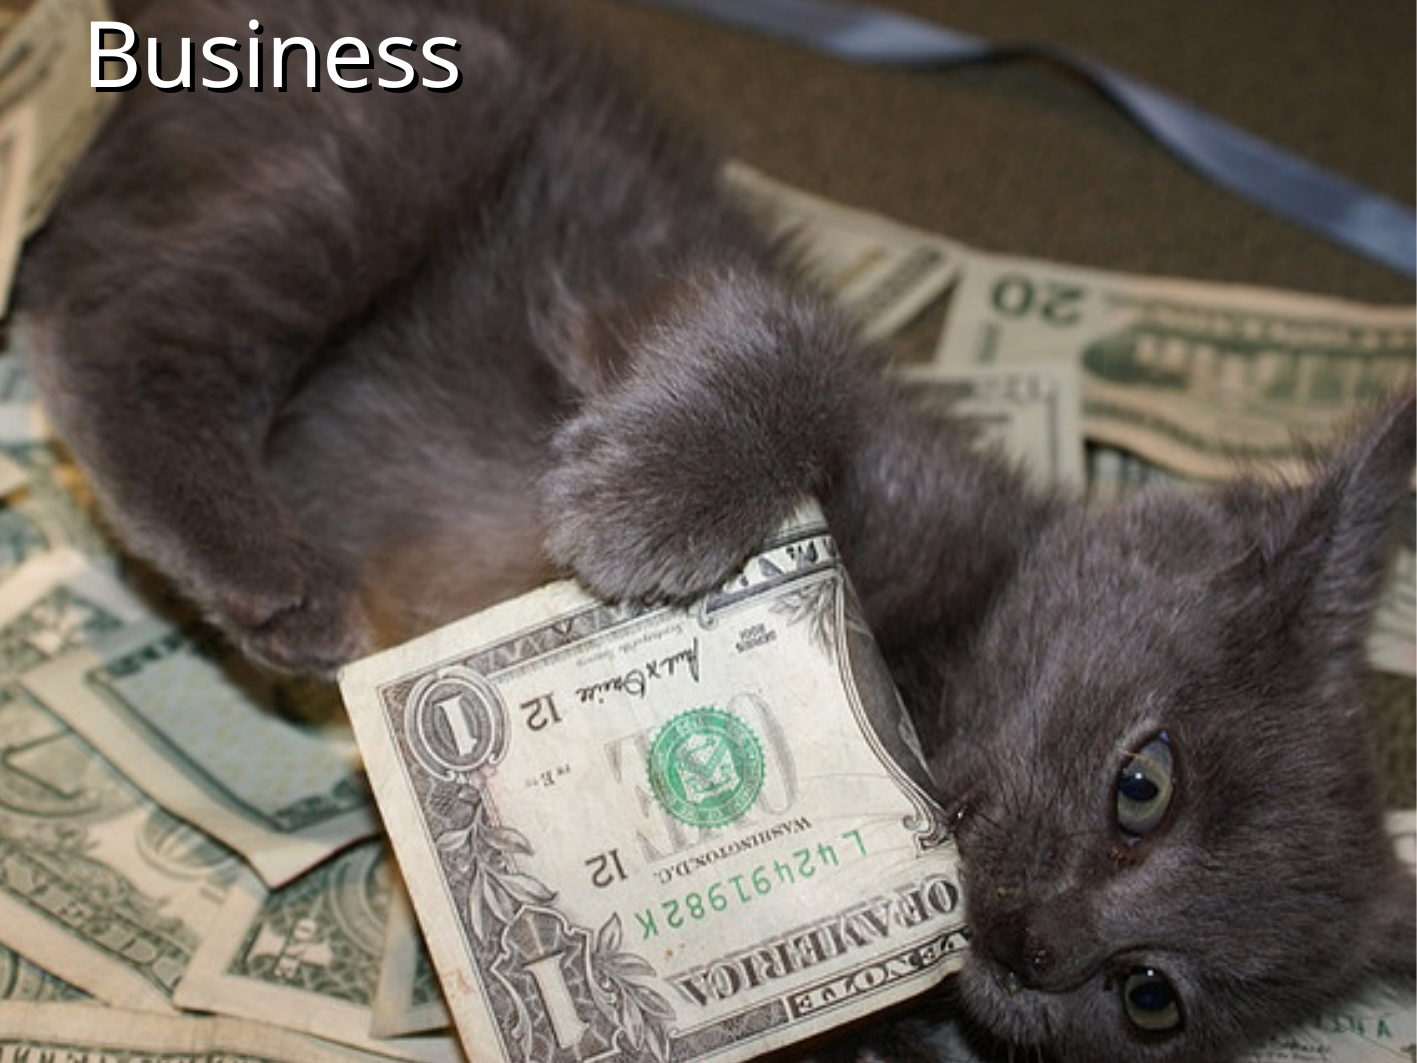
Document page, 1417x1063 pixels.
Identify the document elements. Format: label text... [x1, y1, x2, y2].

text_box Business [0, 0, 546, 117]
picture [0, 0, 1417, 1063]
